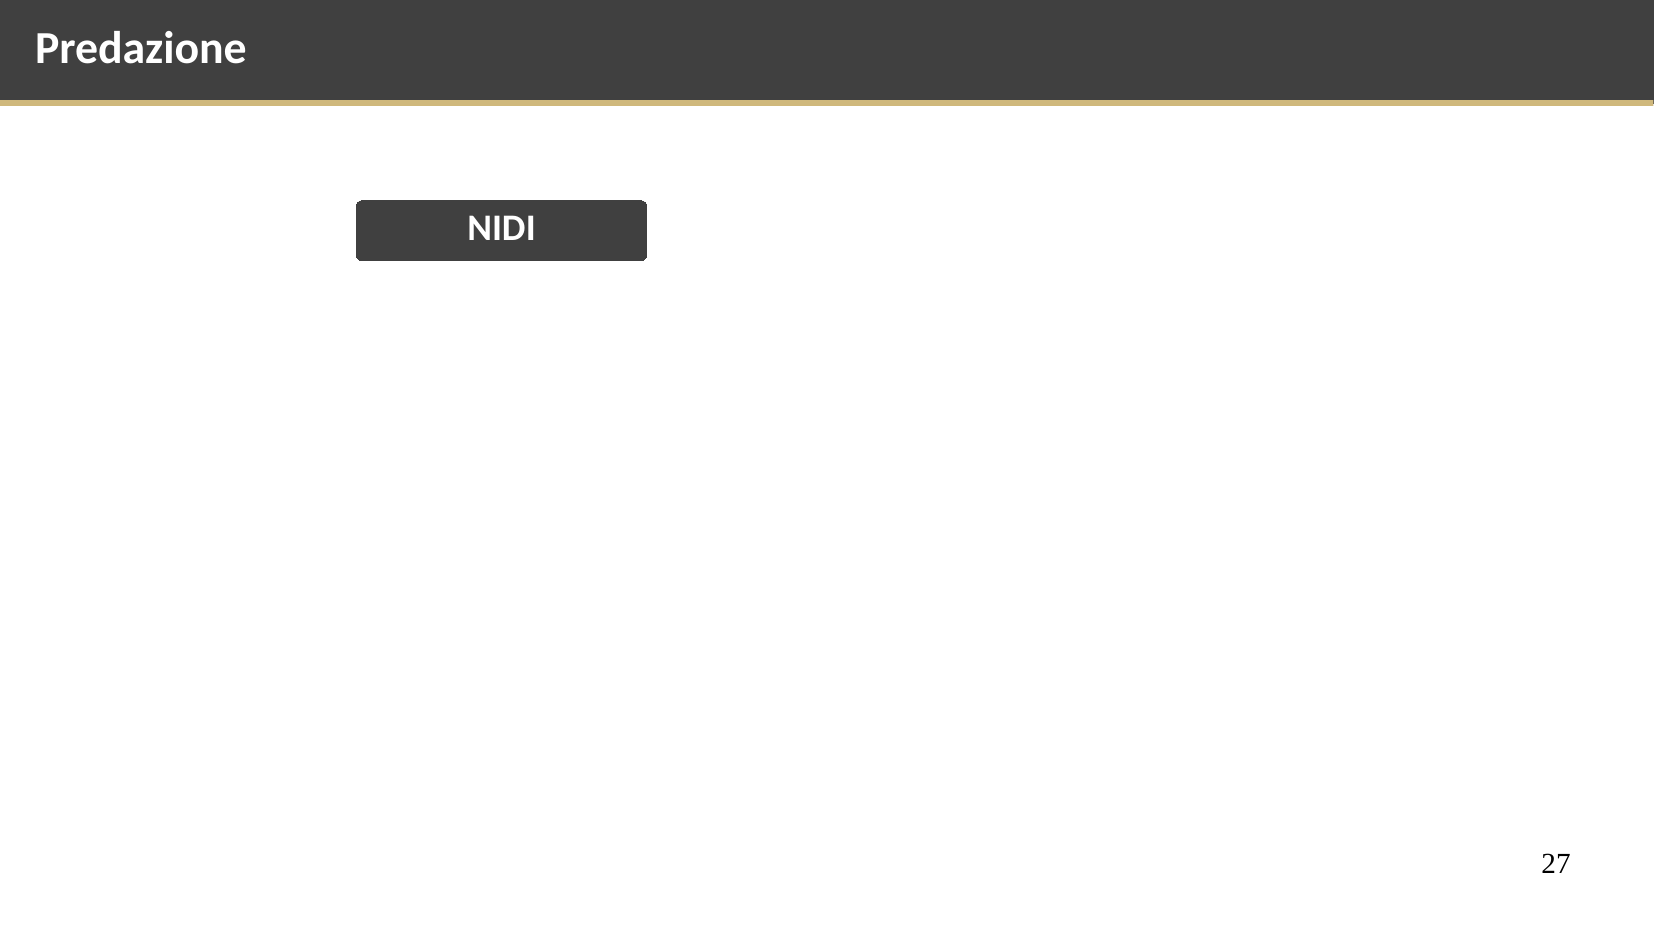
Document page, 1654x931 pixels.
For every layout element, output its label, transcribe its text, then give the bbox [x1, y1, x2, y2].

text_box Predazione [0, 0, 1654, 100]
text_box NIDI [356, 200, 647, 261]
